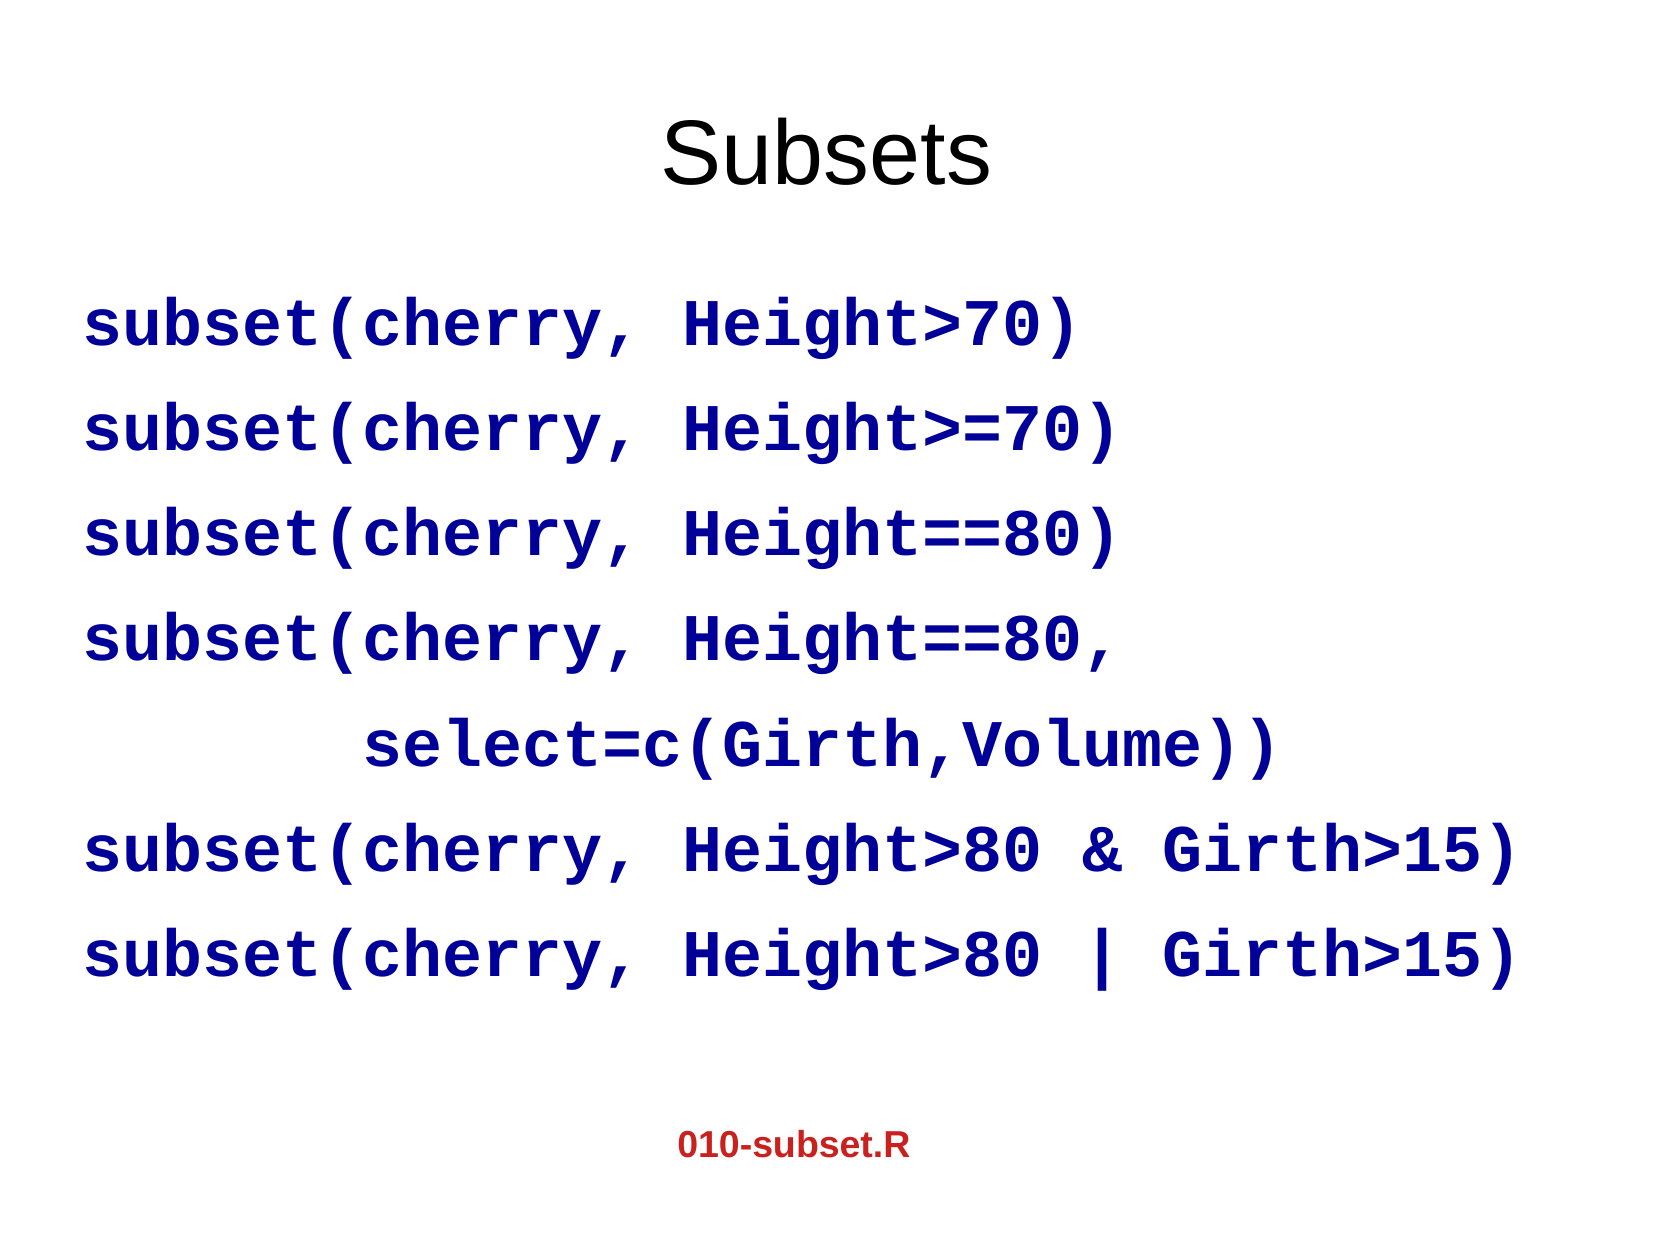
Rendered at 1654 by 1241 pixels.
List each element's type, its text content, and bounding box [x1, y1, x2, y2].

list subset(cherry, Height>70) subset(cherry, Height>=70) subset(cherry, Height==80) subset(cherry, Height==80, select=c(Girth,Volume)) subset(cherry, Height>80 & Girth>15) subset(cherry, Height>80 | Girth>15) [82, 290, 1571, 1010]
title Subsets [82, 49, 1571, 257]
text_box 010-subset.R [401, 1116, 1187, 1173]
